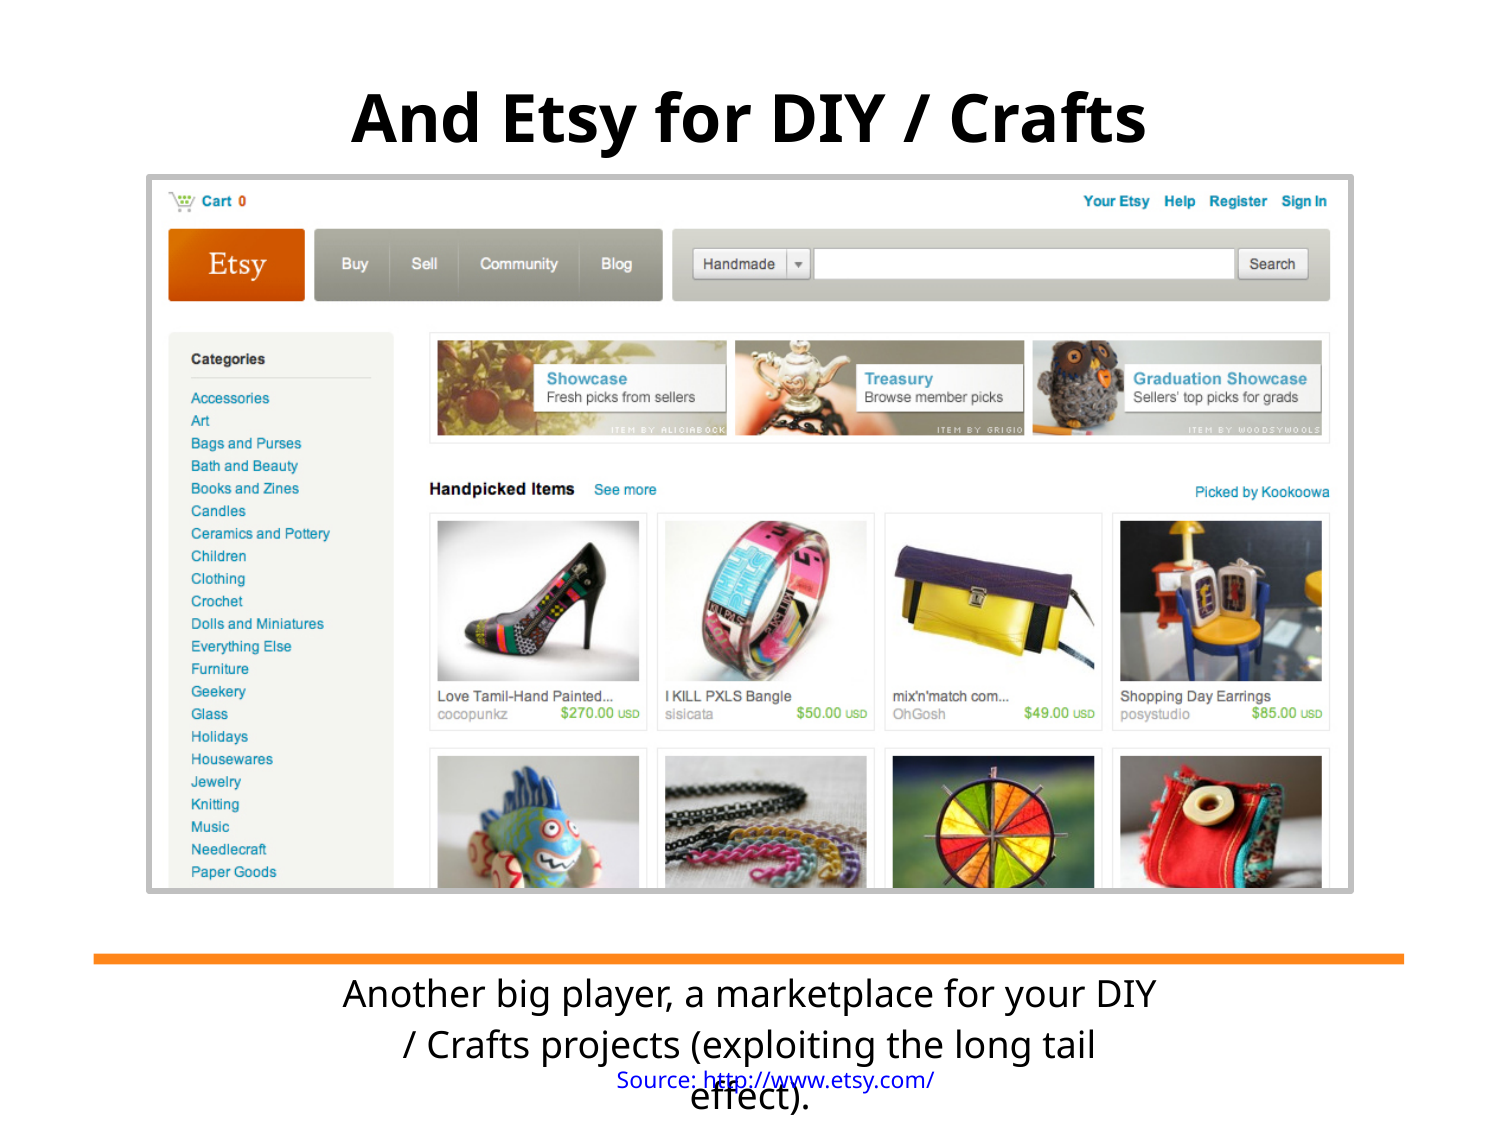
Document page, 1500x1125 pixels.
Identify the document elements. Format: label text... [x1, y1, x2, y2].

text_box Another big player, a marketplace for your DIY / Crafts projects (exploiting the long tail effect). [322, 960, 1178, 1064]
title And Etsy for DIY / Crafts [75, 44, 1426, 188]
text_box Source: http://www.etsy.com/ [601, 1056, 899, 1098]
picture [0, 0, 1500, 1125]
